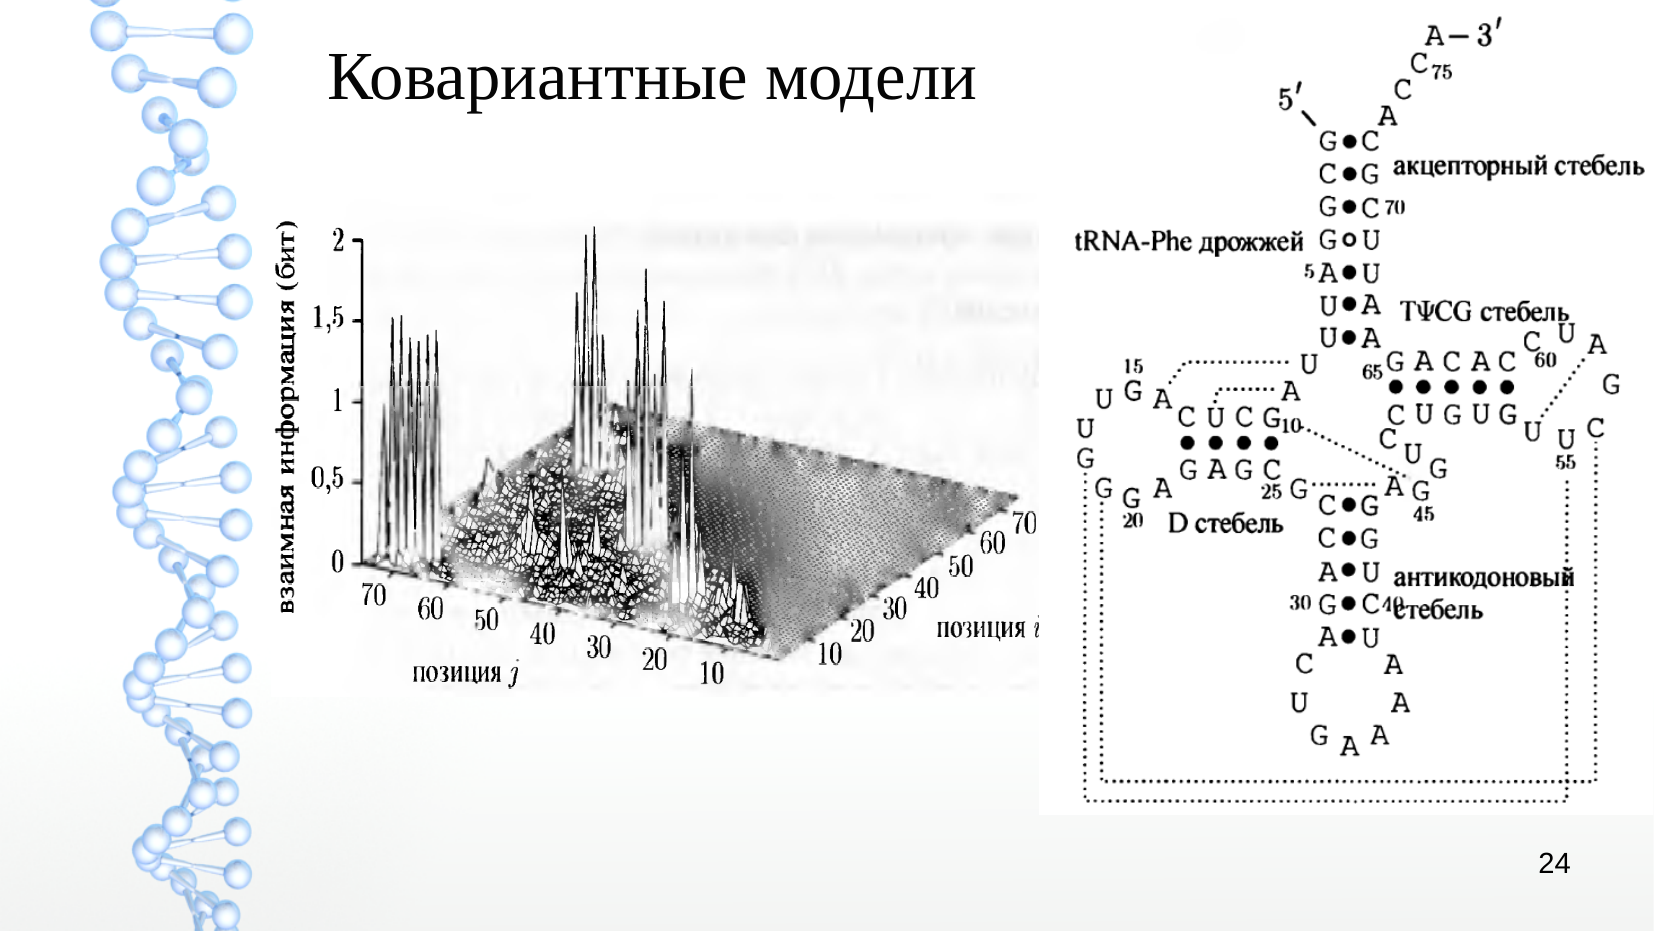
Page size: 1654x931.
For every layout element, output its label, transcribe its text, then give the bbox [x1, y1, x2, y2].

picture [0, 0, 1654, 931]
title Ковариантные модели [0, 0, 1317, 154]
